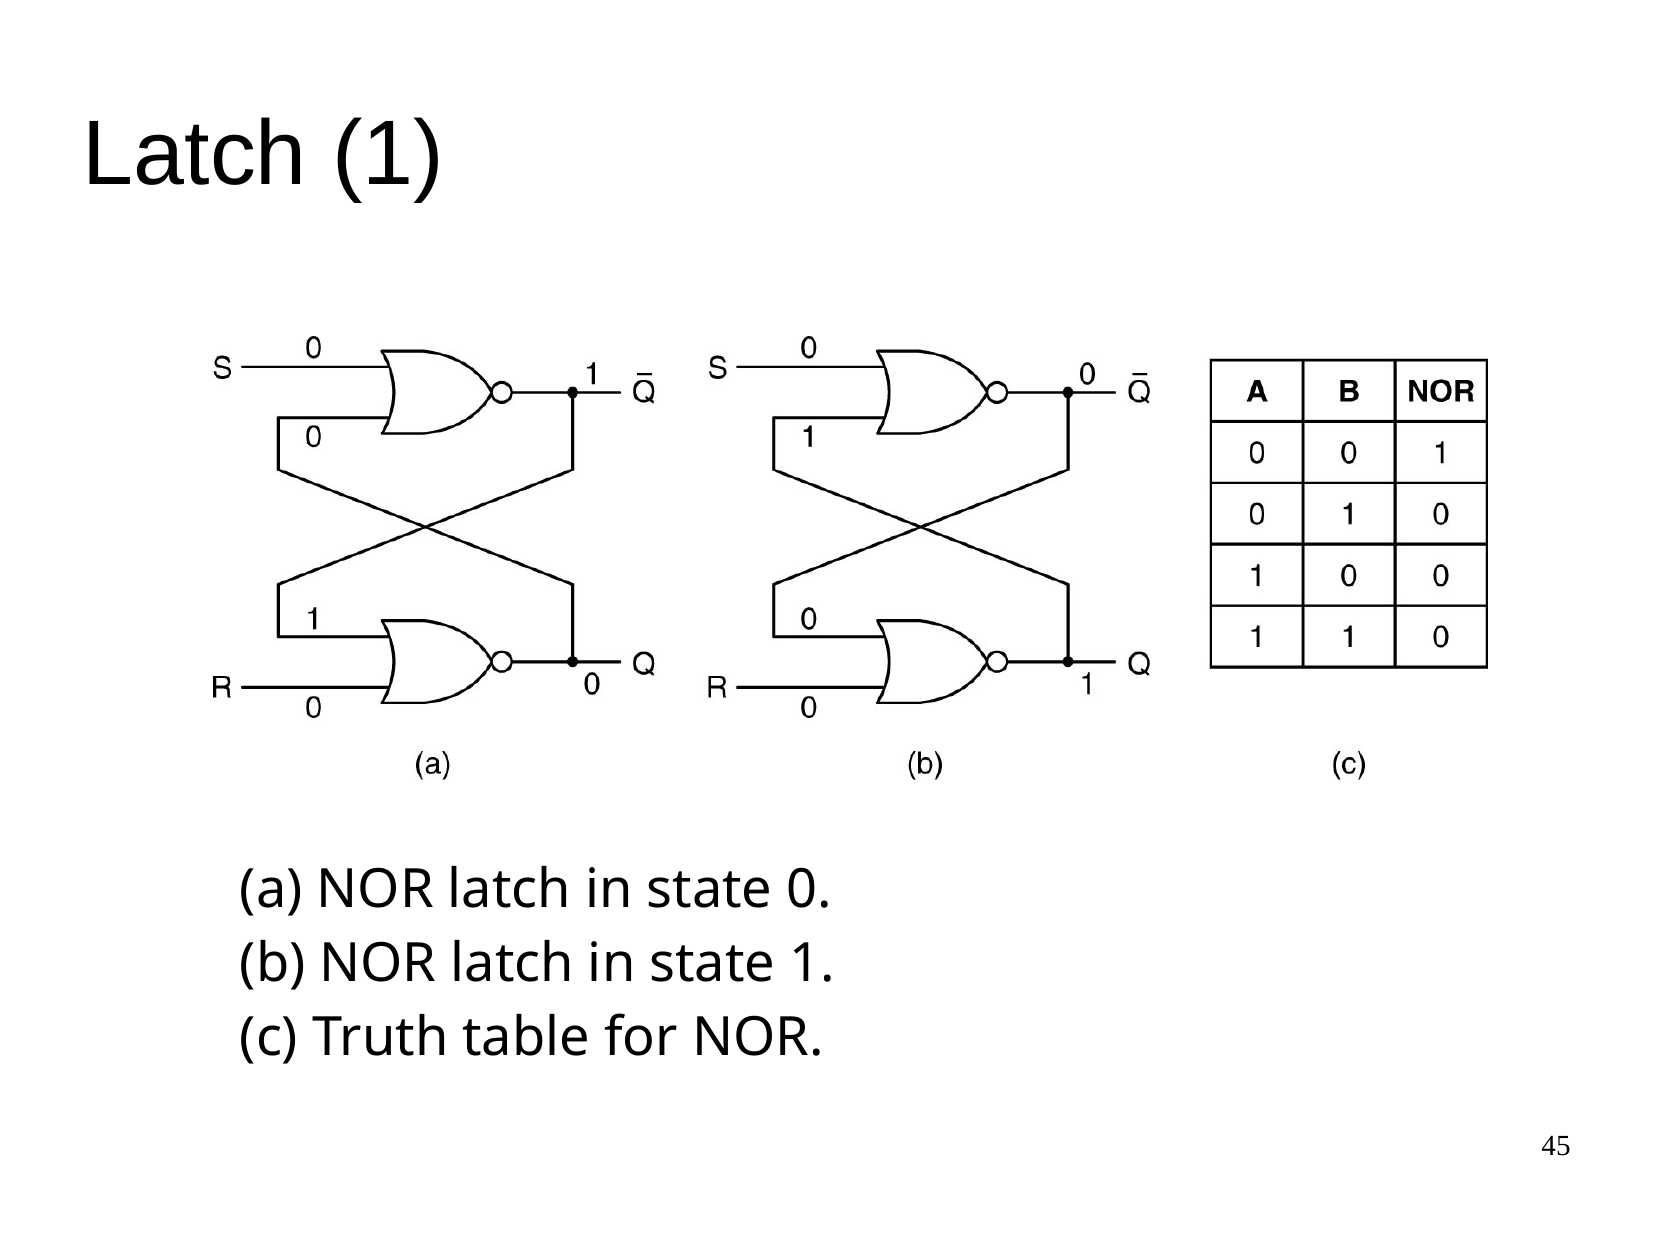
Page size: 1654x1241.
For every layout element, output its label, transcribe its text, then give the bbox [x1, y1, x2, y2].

title Latch (1) [82, 49, 616, 257]
text_box (a) NOR latch in state 0. (b) NOR latch in state 1. (c) Truth table for NOR. [225, 841, 1396, 1085]
picture [210, 329, 1488, 781]
